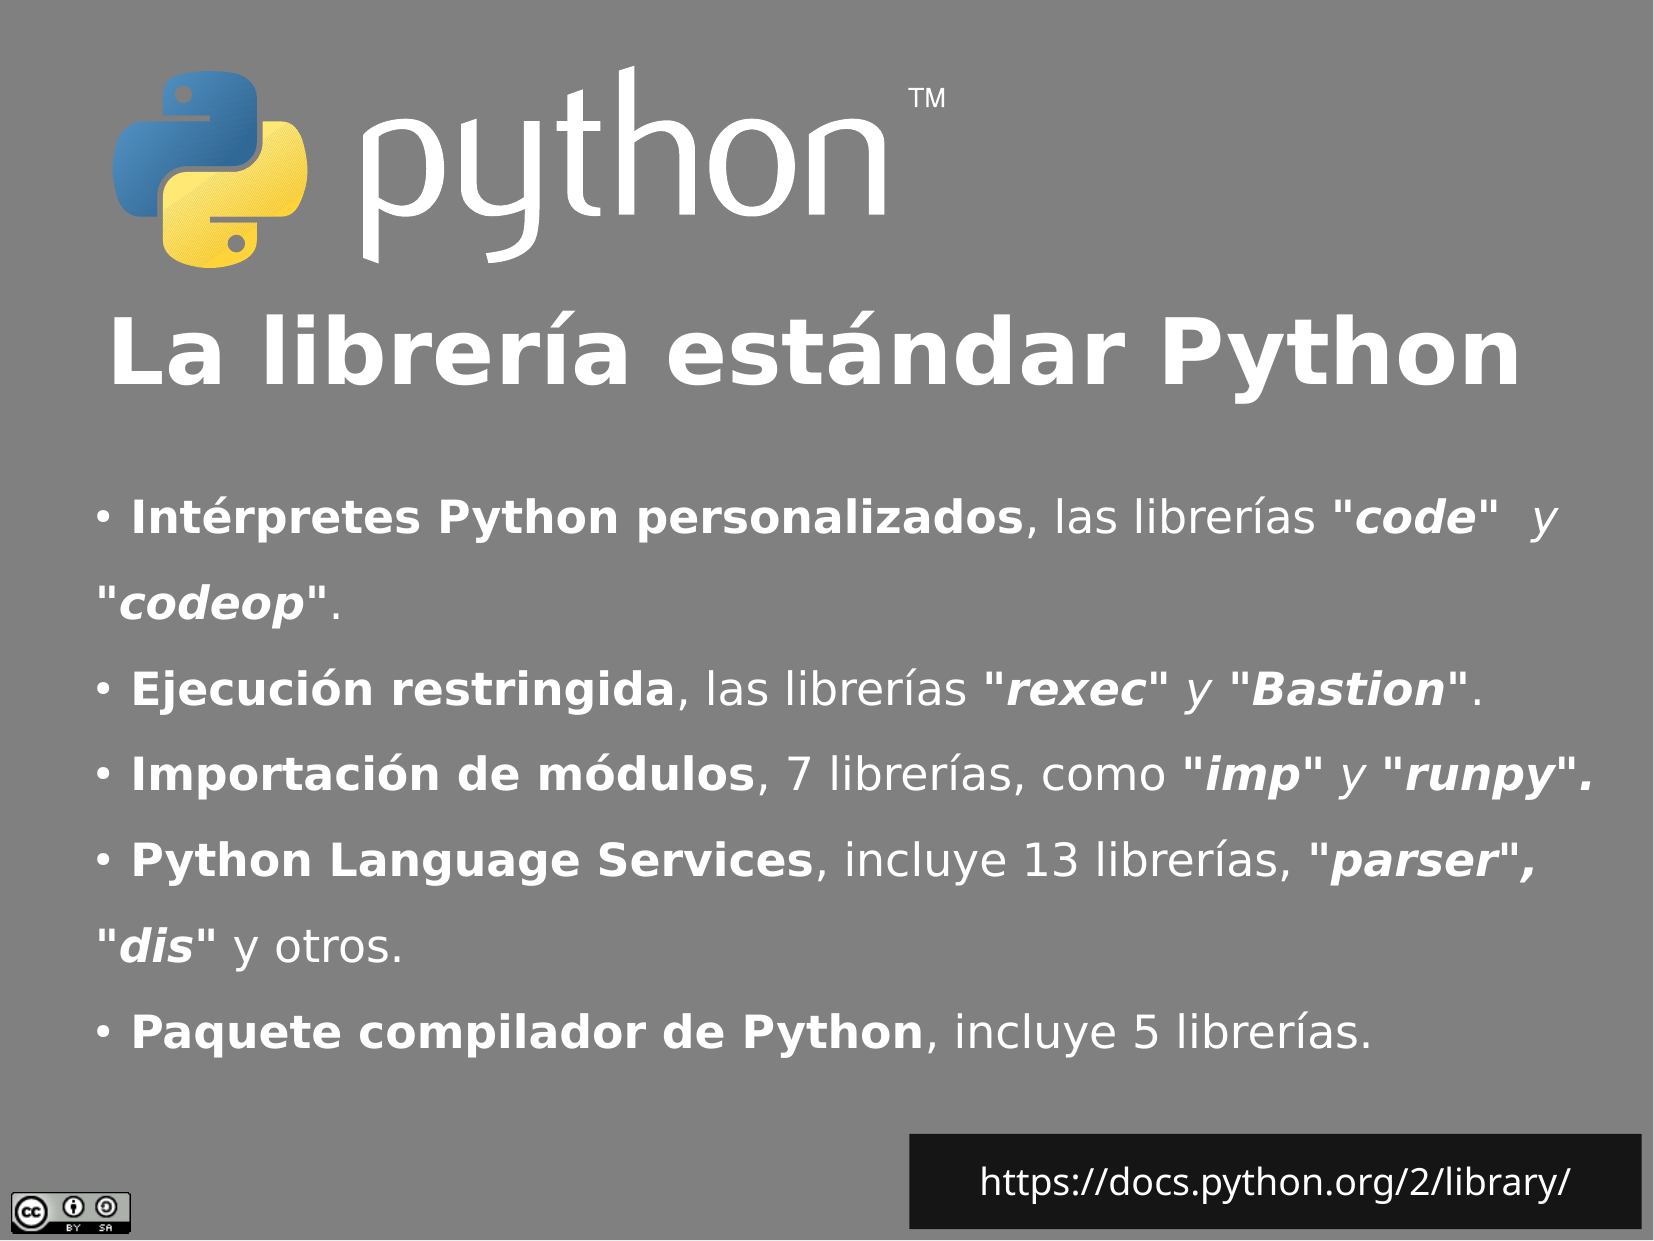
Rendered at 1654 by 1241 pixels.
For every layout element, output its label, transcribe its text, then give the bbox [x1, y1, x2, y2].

title https://docs.python.org/2/library/ [909, 1133, 1642, 1230]
picture [102, 59, 957, 301]
text_box La librería estándar Python [92, 291, 1540, 414]
text_box [0, 0, 1654, 1241]
text_box Intérpretes Python personalizados, las librerías "code" y "codeop". Ejecución restringida, las librerías "rexec" y "Bastion". Importación de módulos, 7 librerías, como "imp" y "runpy". Python Language Services, incluye 13 librerías, "parser", "dis" y otros. Paquete compilador de Python, incluye 5 librerías. [80, 456, 1631, 1126]
picture [11, 1192, 131, 1234]
